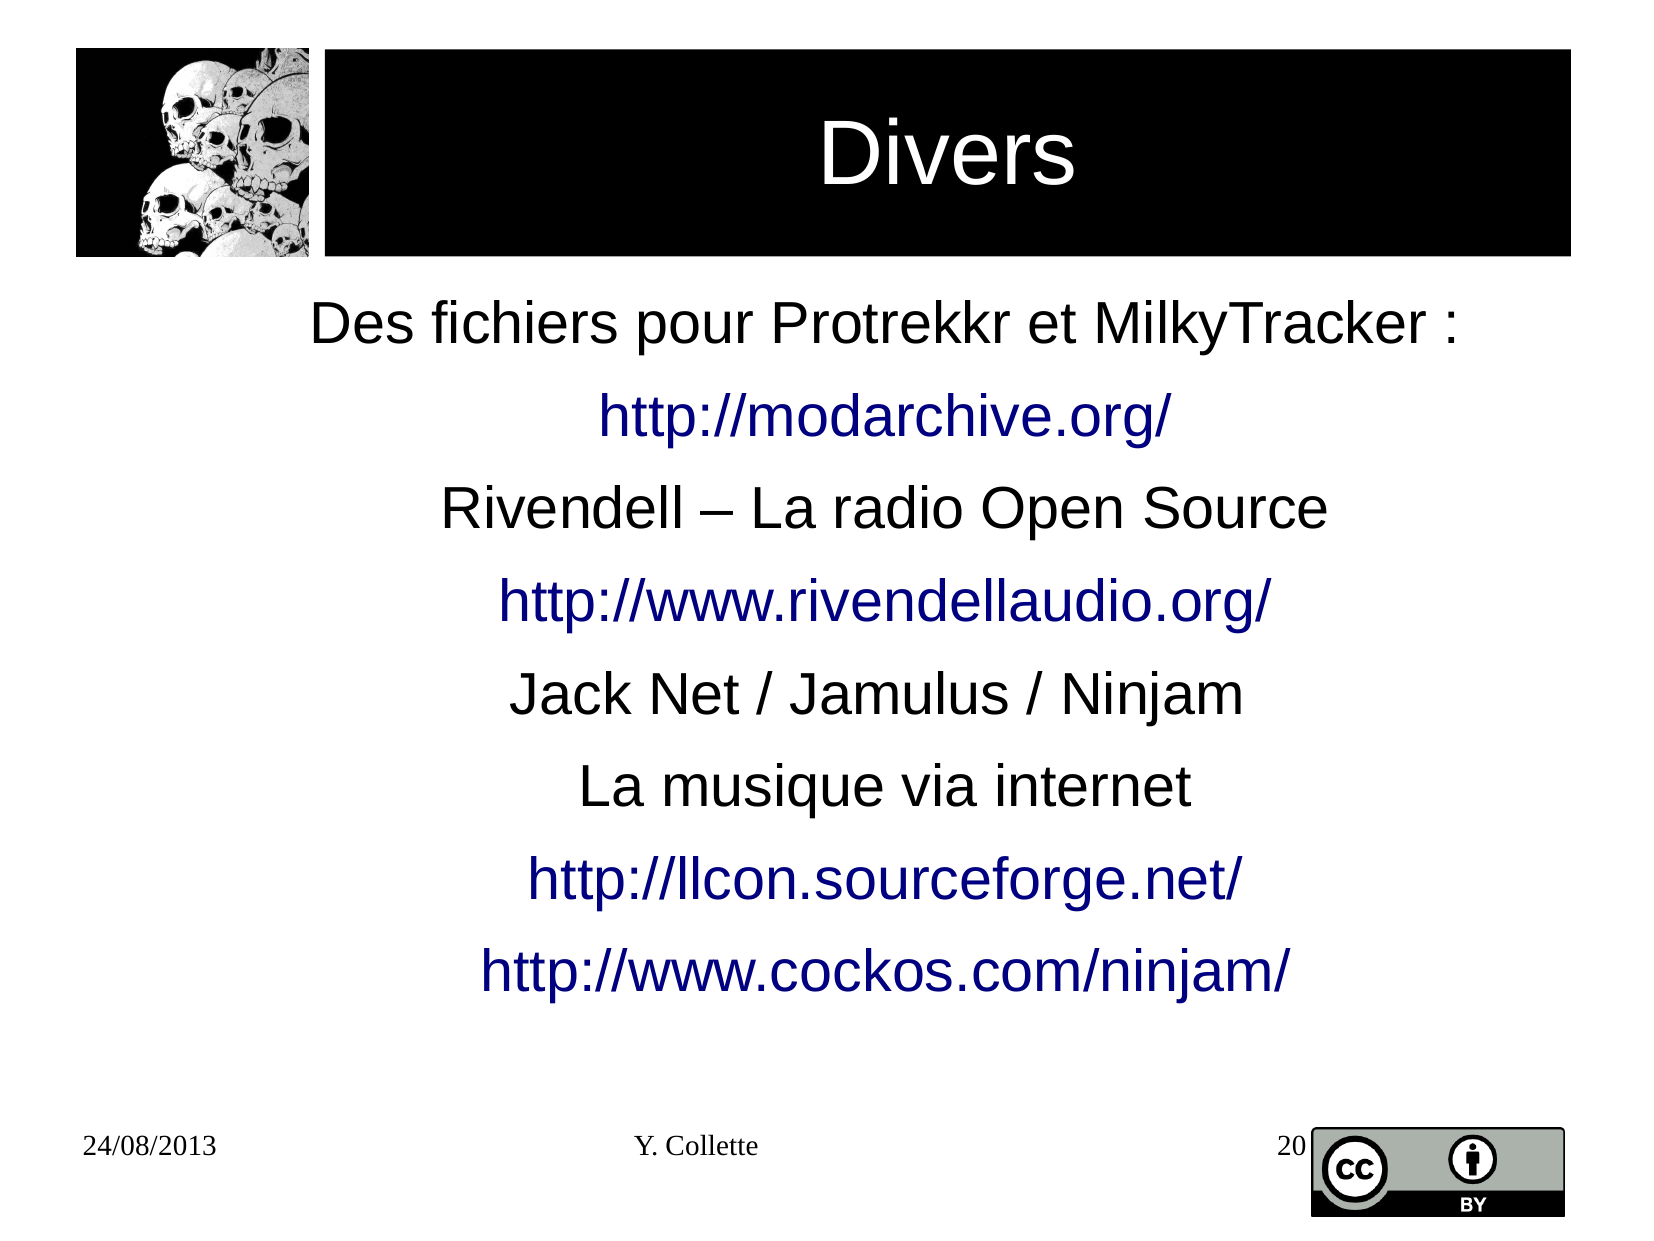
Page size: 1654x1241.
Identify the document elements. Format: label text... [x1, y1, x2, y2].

picture [76, 48, 309, 257]
picture [1311, 1127, 1565, 1217]
title Divers [324, 49, 1571, 257]
list Des fichiers pour Protrekkr et MilkyTracker : http://modarchive.org/ Rivendell – La radio Open Source http://www.rivendellaudio.org/ Jack Net / Jamulus / Ninjam La musique via internet http://llcon.sourceforge.net/ http://www.cockos.com/ninjam/ [88, 290, 1654, 1010]
